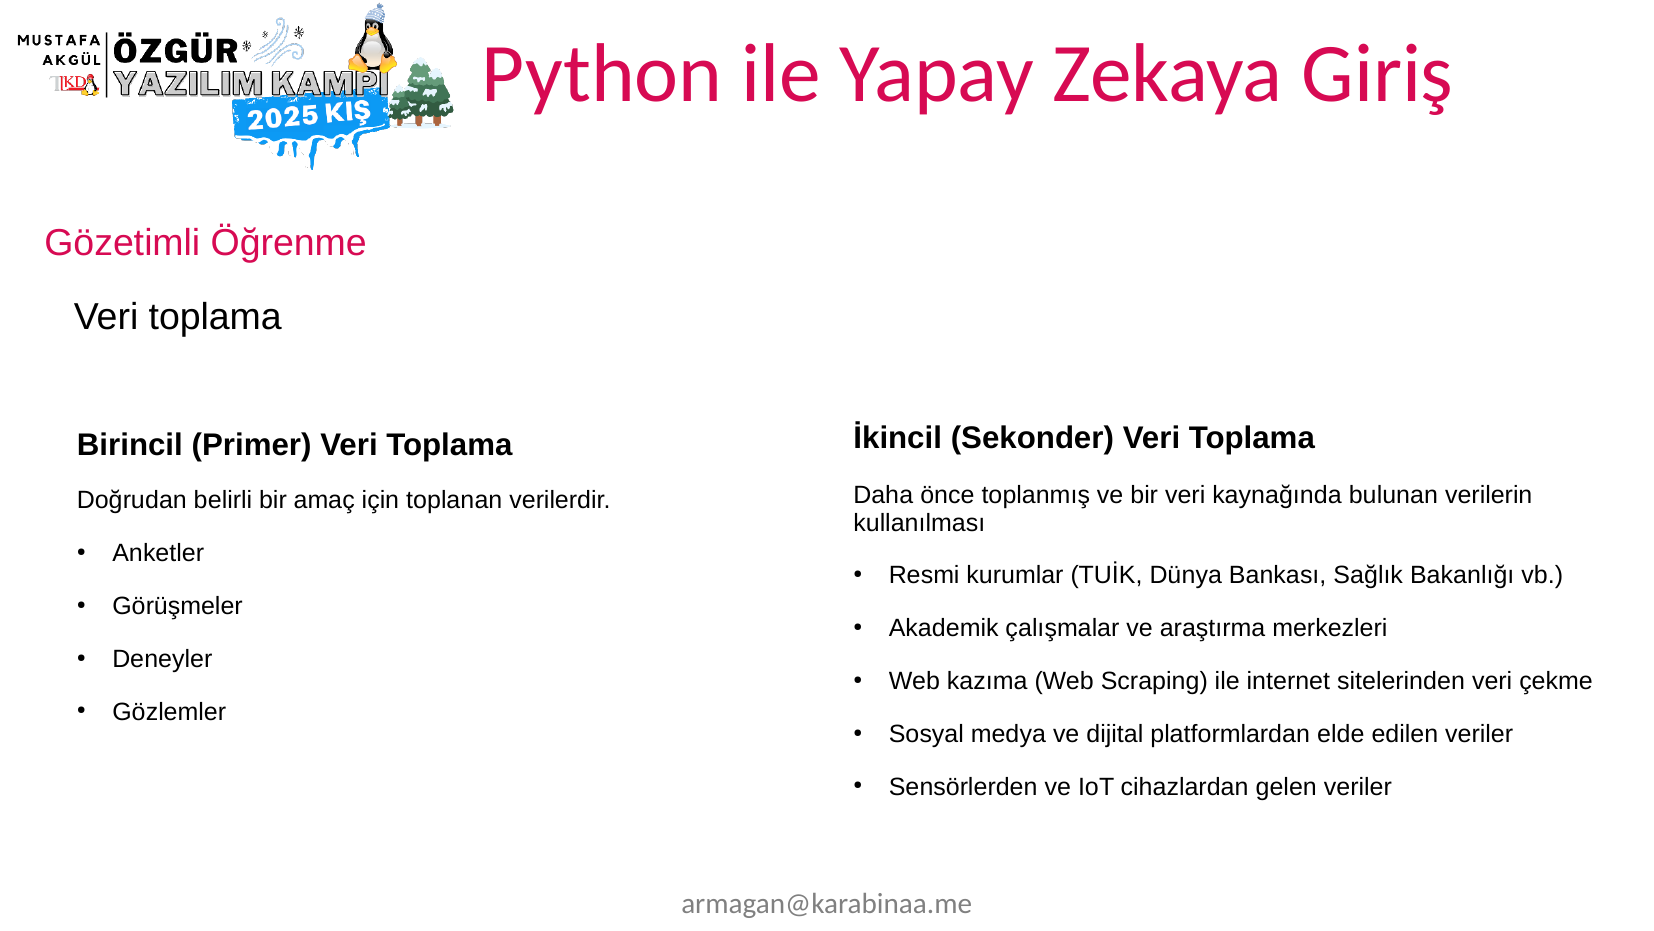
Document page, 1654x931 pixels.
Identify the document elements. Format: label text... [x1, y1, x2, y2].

text_box İkincil (Sekonder) Veri Toplama Daha önce toplanmış ve bir veri kaynağında bulunan verilerin kullanılması Resmi kurumlar (TUİK, Dünya Bankası, Sağlık Bakanlığı vb.) Akademik çalışmalar ve araştırma merkezleri Web kazıma (Web Scraping) ile internet sitelerinden veri çekme Sosyal medya ve dijital platformlardan elde edilen veriler Sensörlerden ve IoT cihazlardan gelen veriler [838, 413, 1625, 852]
text_box armagan@karabinaa.me [0, 877, 1654, 928]
picture [0, 0, 463, 177]
text_box Python ile Yapay Zekaya Giriş [467, 10, 1654, 126]
text_box Birincil (Primer) Veri Toplama Doğrudan belirli bir amaç için toplanan verilerdir. Anketler Görüşmeler Deneyler Gözlemler [62, 419, 798, 777]
text_box Gözetimli Öğrenme [29, 213, 854, 271]
text_box Veri toplama [59, 288, 621, 355]
